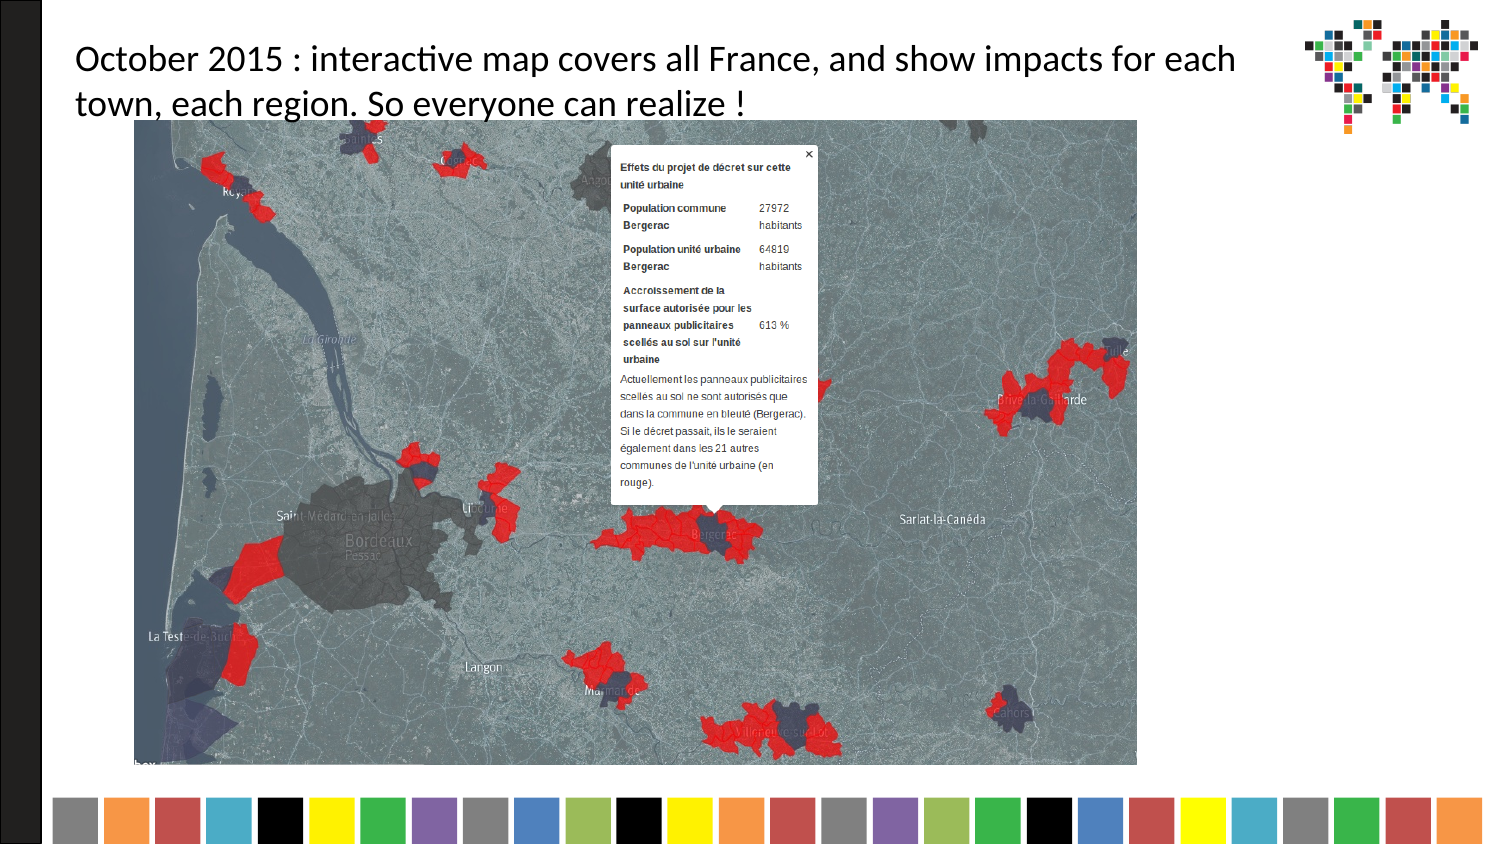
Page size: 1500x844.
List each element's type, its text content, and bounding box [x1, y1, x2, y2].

picture [134, 149, 1137, 765]
text_box October 2015 : interactive map covers all France, and show impacts for each town, each region. So everyone can realize ! [75, 8, 1296, 149]
picture [1305, 20, 1478, 134]
